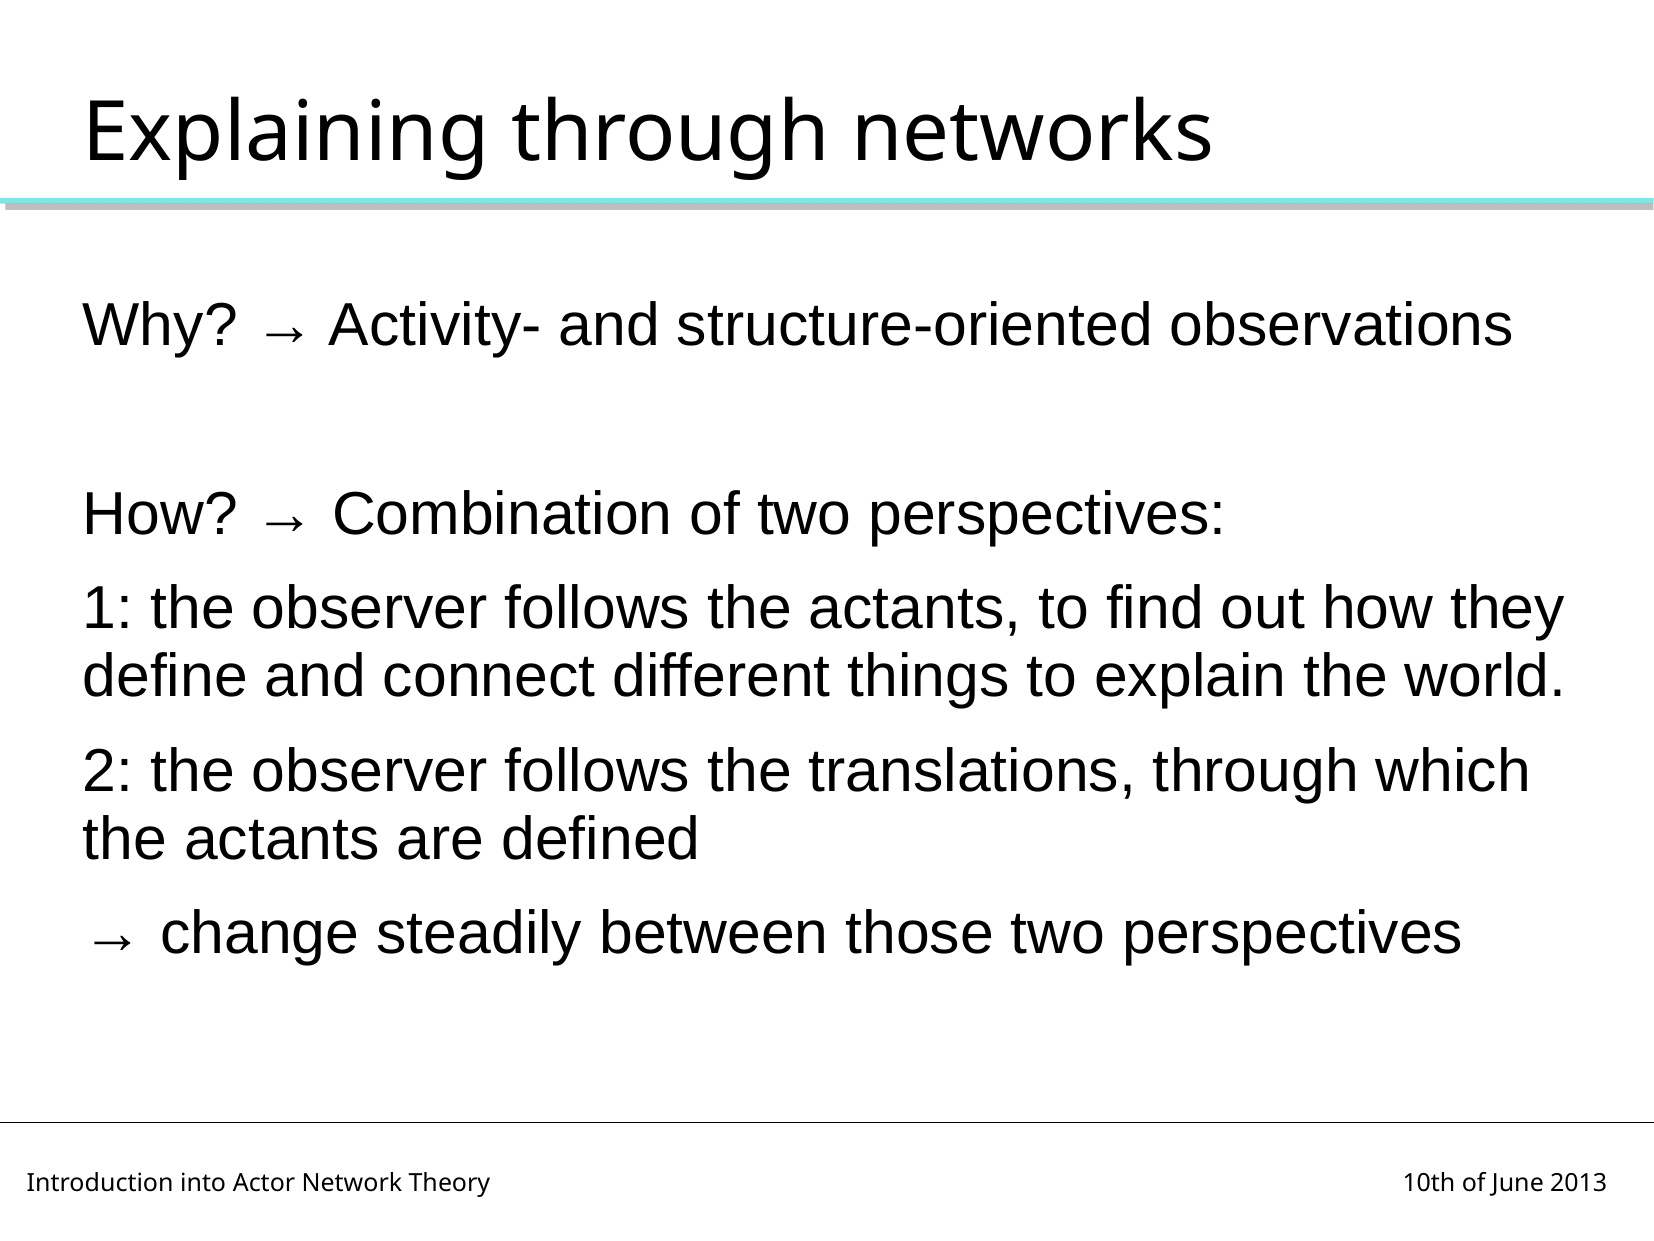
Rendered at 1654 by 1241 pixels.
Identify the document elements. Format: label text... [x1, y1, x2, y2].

text_box 10th of June 2013 [1387, 1157, 1636, 1201]
title Explaining through networks [82, 81, 1571, 175]
text_box Introduction into Actor Network Theory [11, 1157, 615, 1201]
list Why? → Activity- and structure-oriented observations How? → Combination of two perspectives: 1: the observer follows the actants, to find out how they define and connect different things to explain the world. 2: the observer follows the translations, through which the actants are defined → change steadily between those two perspectives [82, 290, 1571, 1109]
